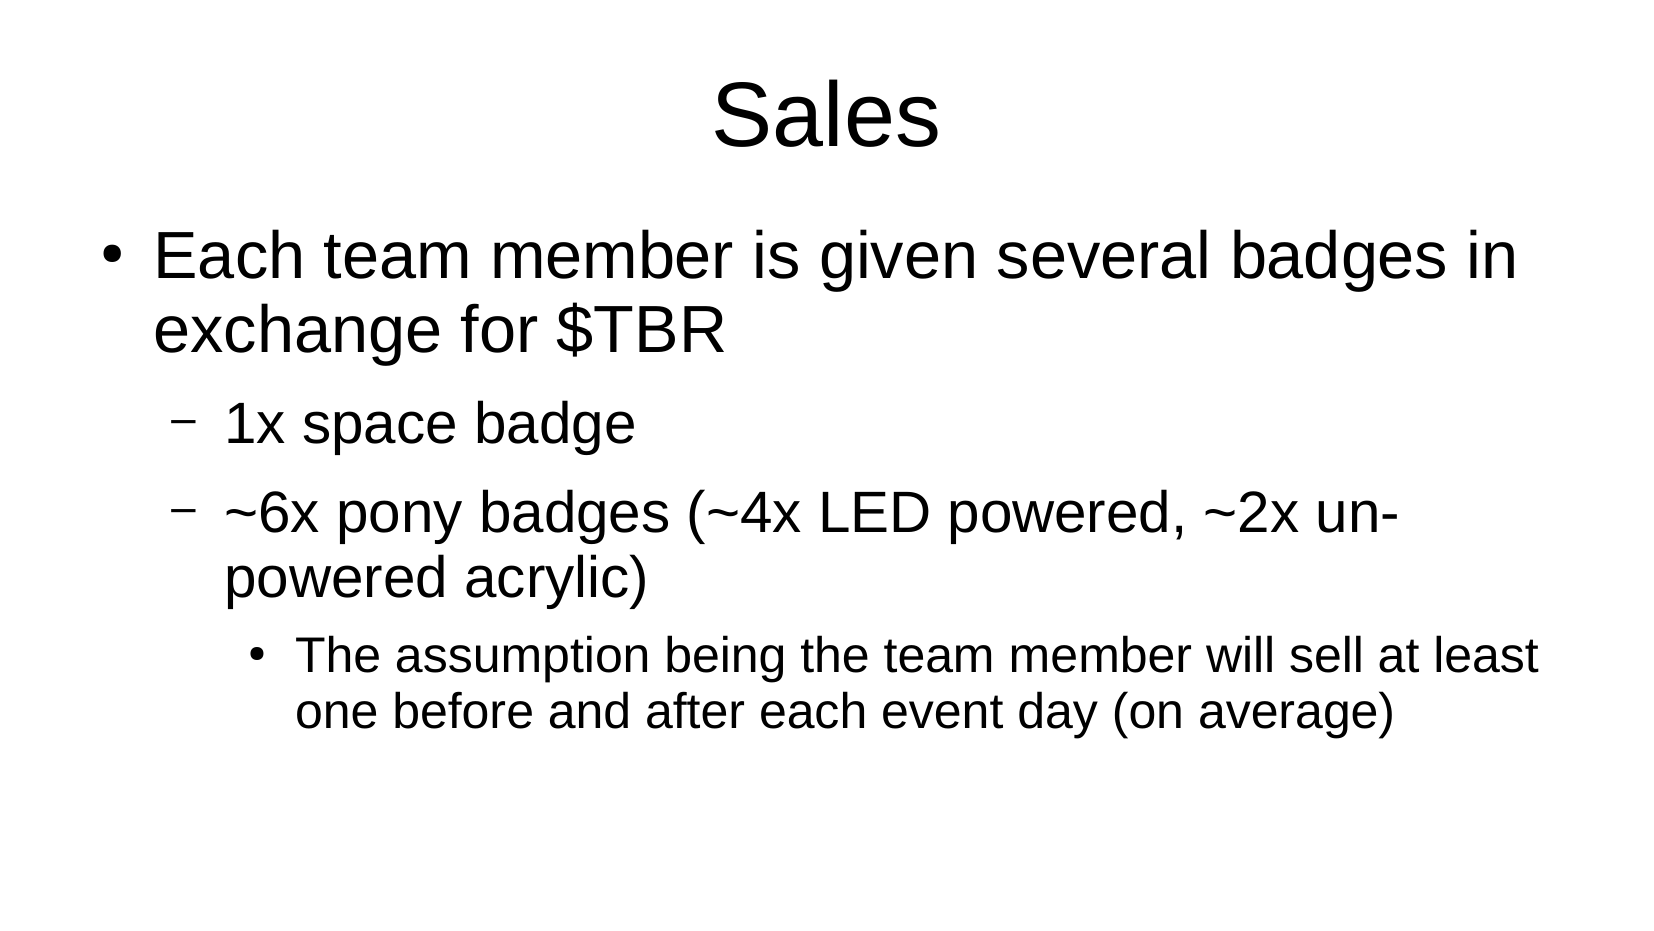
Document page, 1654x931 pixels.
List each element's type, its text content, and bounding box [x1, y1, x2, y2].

title Sales [82, 37, 1571, 193]
list Each team member is given several badges in exchange for $TBR 1x space badge ~6x pony badges (~4x LED powered, ~2x un-powered acrylic) The assumption being the team member will sell at least one before and after each event day (on average) [82, 217, 1571, 758]
